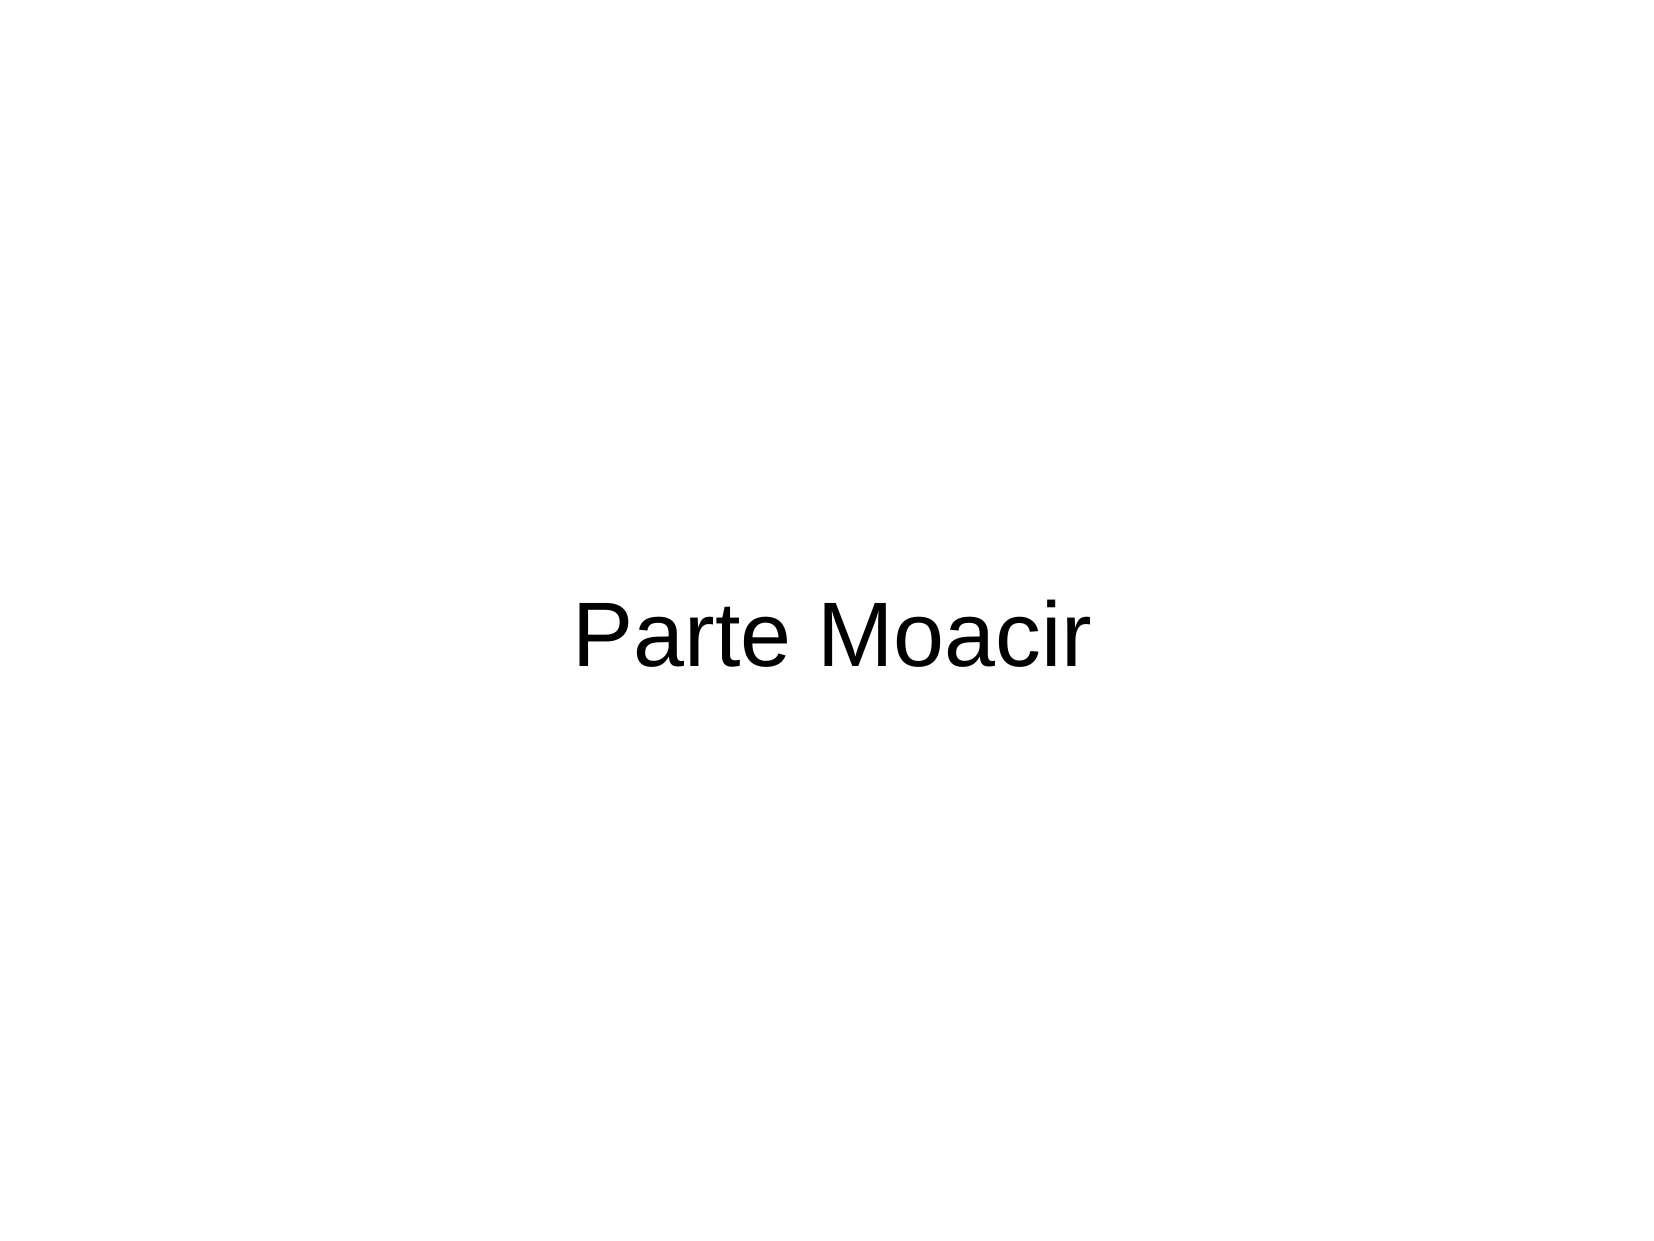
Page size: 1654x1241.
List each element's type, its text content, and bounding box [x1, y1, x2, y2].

title Parte Moacir [88, 531, 1577, 739]
